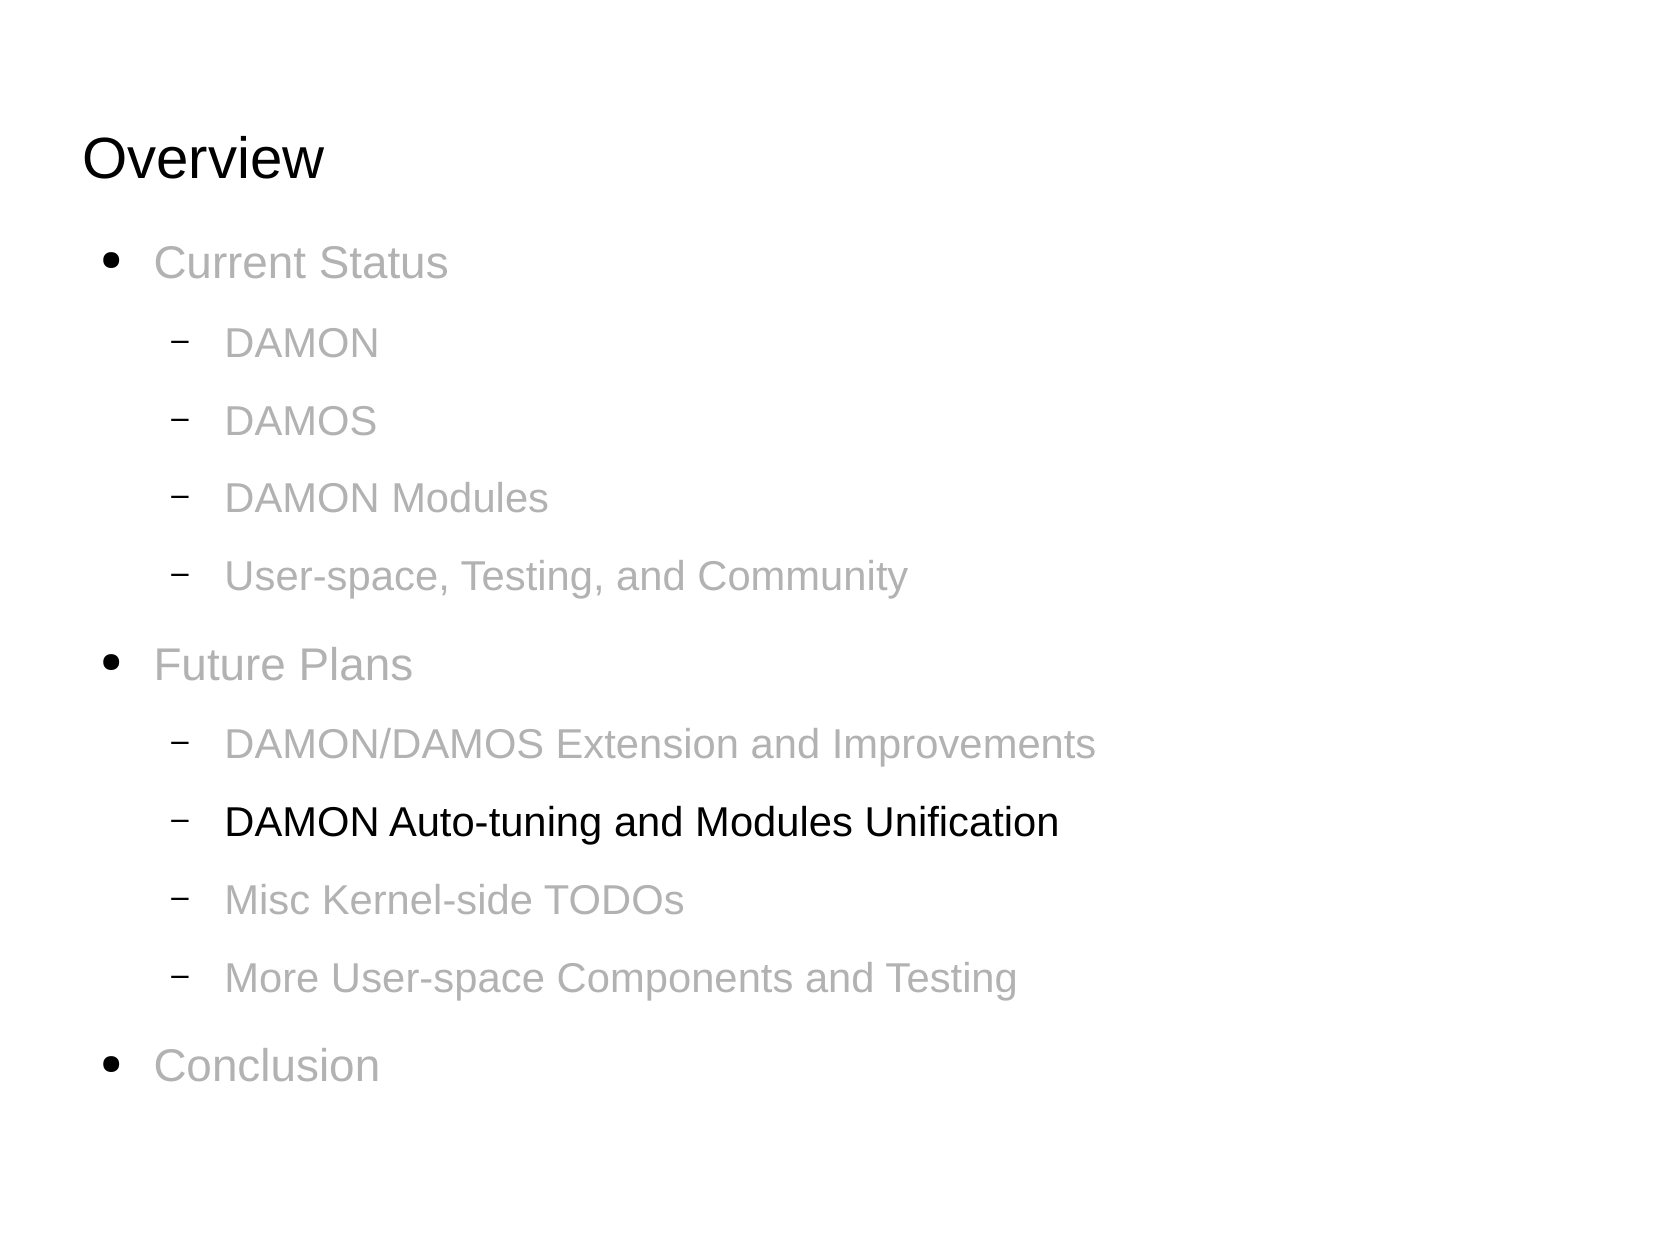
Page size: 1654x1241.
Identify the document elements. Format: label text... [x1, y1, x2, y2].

list Current Status DAMON DAMOS DAMON Modules User-space, Testing, and Community Future Plans DAMON/DAMOS Extension and Improvements DAMON Auto-tuning and Modules Unification Misc Kernel-side TODOs More User-space Components and Testing Conclusion [82, 236, 1571, 1111]
title Overview [82, 108, 1571, 210]
